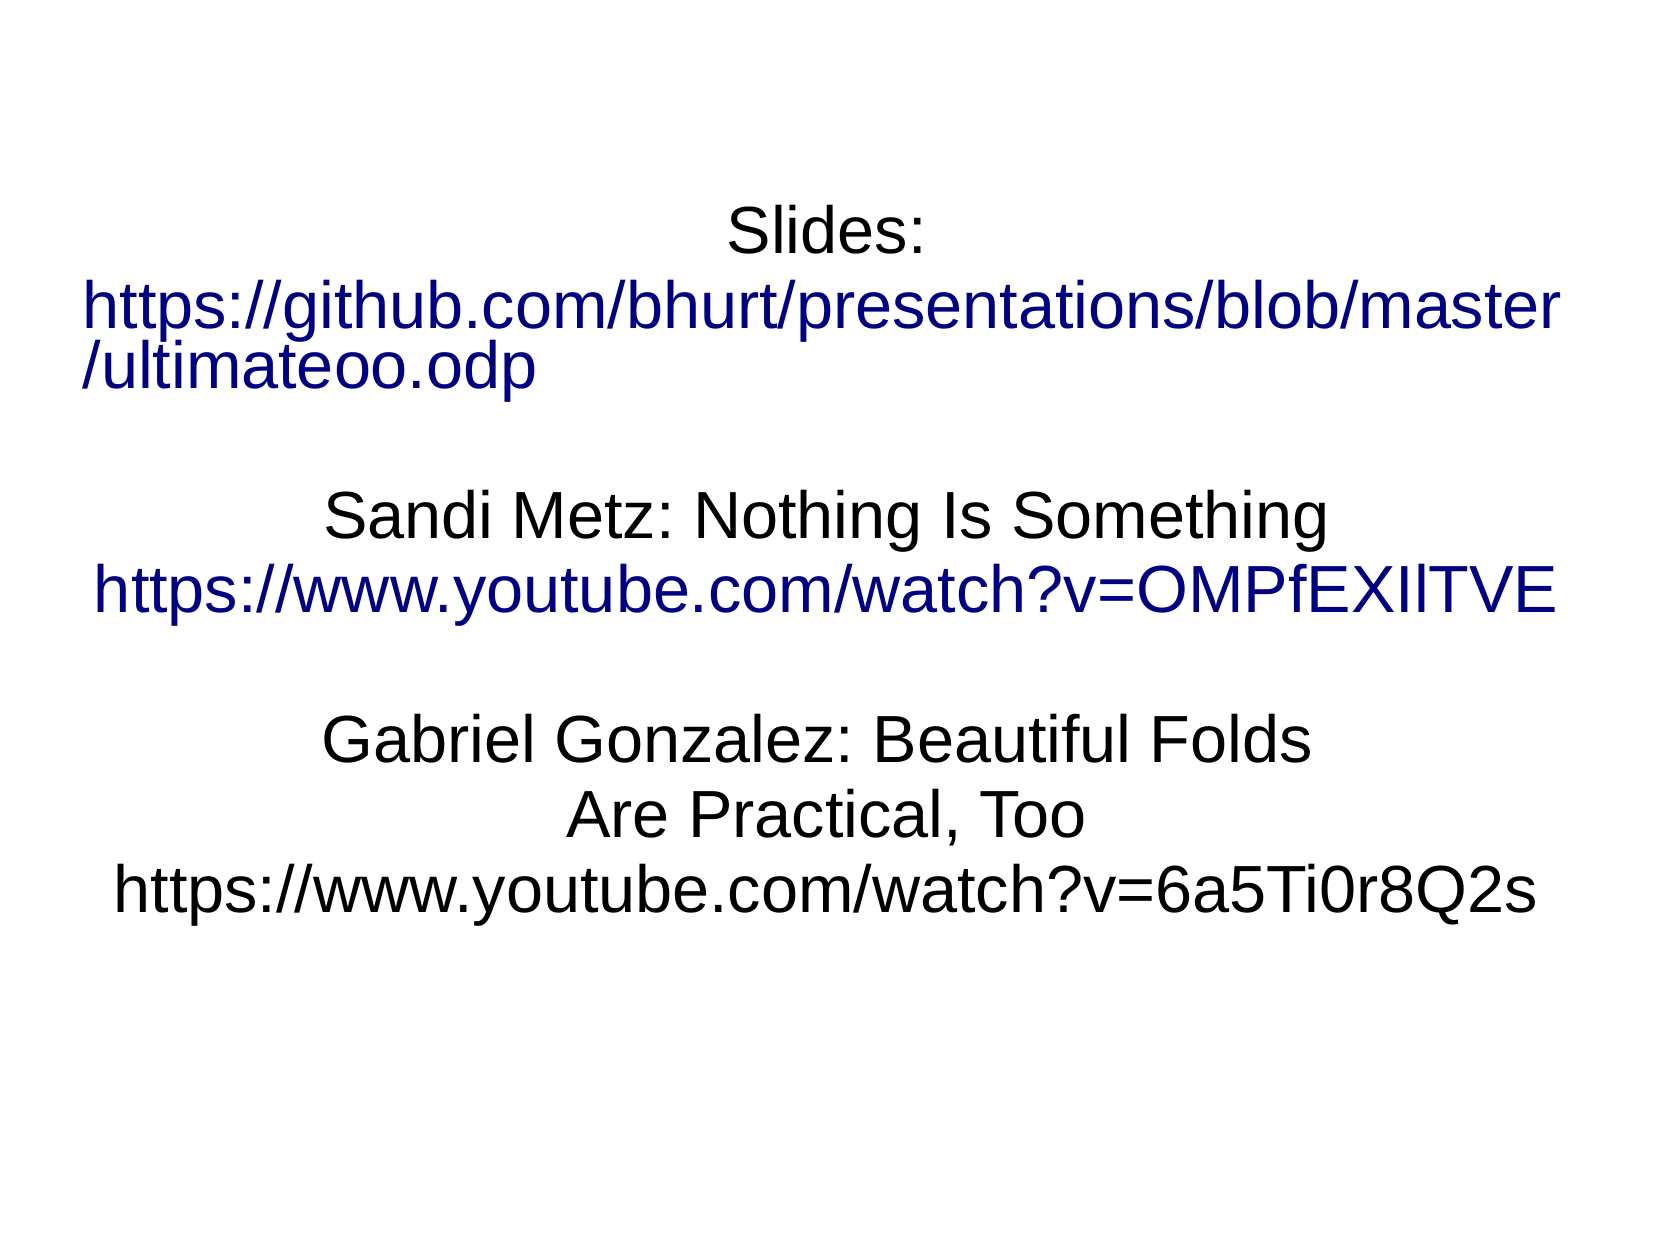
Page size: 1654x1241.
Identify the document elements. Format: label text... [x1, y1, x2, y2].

subtitle Slides: https://github.com/bhurt/presentations/blob/master/ultimateoo.odp Sandi Metz: Nothing Is Something https://www.youtube.com/watch?v=OMPfEXIlTVE Gabriel Gonzalez: Beautiful Folds Are Practical, Too https://www.youtube.com/watch?v=6a5Ti0r8Q2s [82, 49, 1571, 1010]
